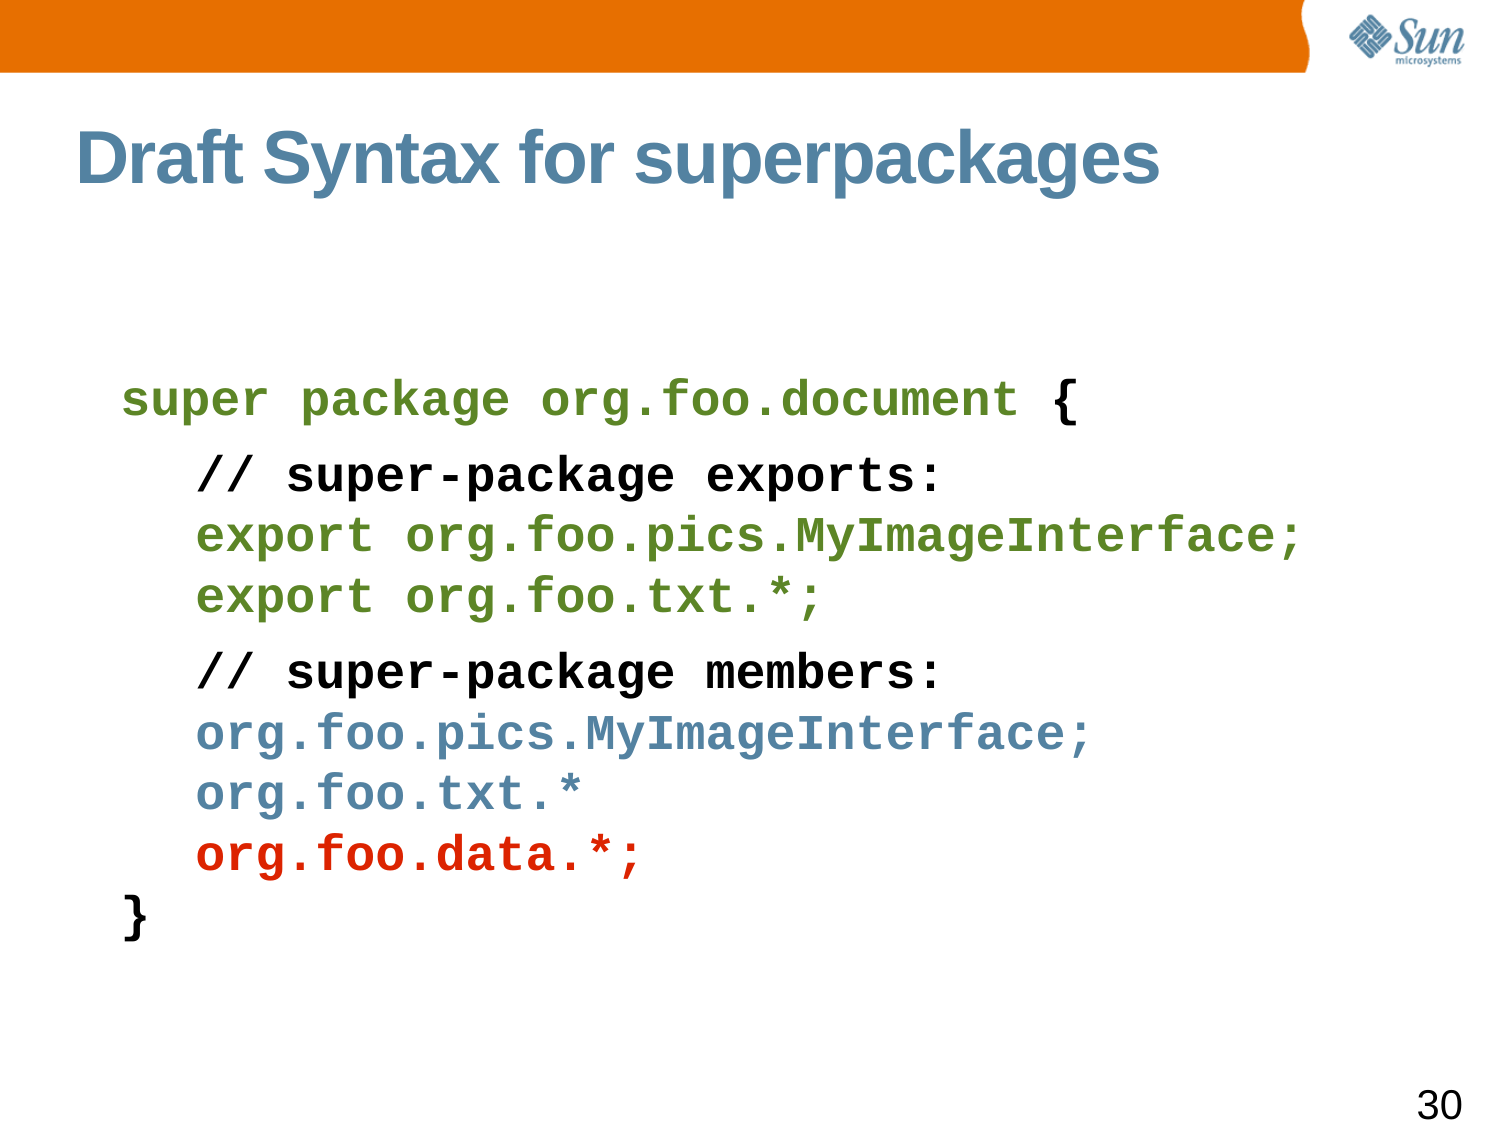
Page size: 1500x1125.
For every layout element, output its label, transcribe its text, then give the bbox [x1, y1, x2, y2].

text_box super package org.foo.document { // super-package exports: export org.foo.pics.MyImageInterface; export org.foo.txt.*; // super-package members: org.foo.pics.MyImageInterface; org.foo.txt.* org.foo.data.*; } [120, 369, 1426, 1024]
title Draft Syntax for superpackages [75, 122, 1438, 228]
picture [0, 0, 1500, 75]
